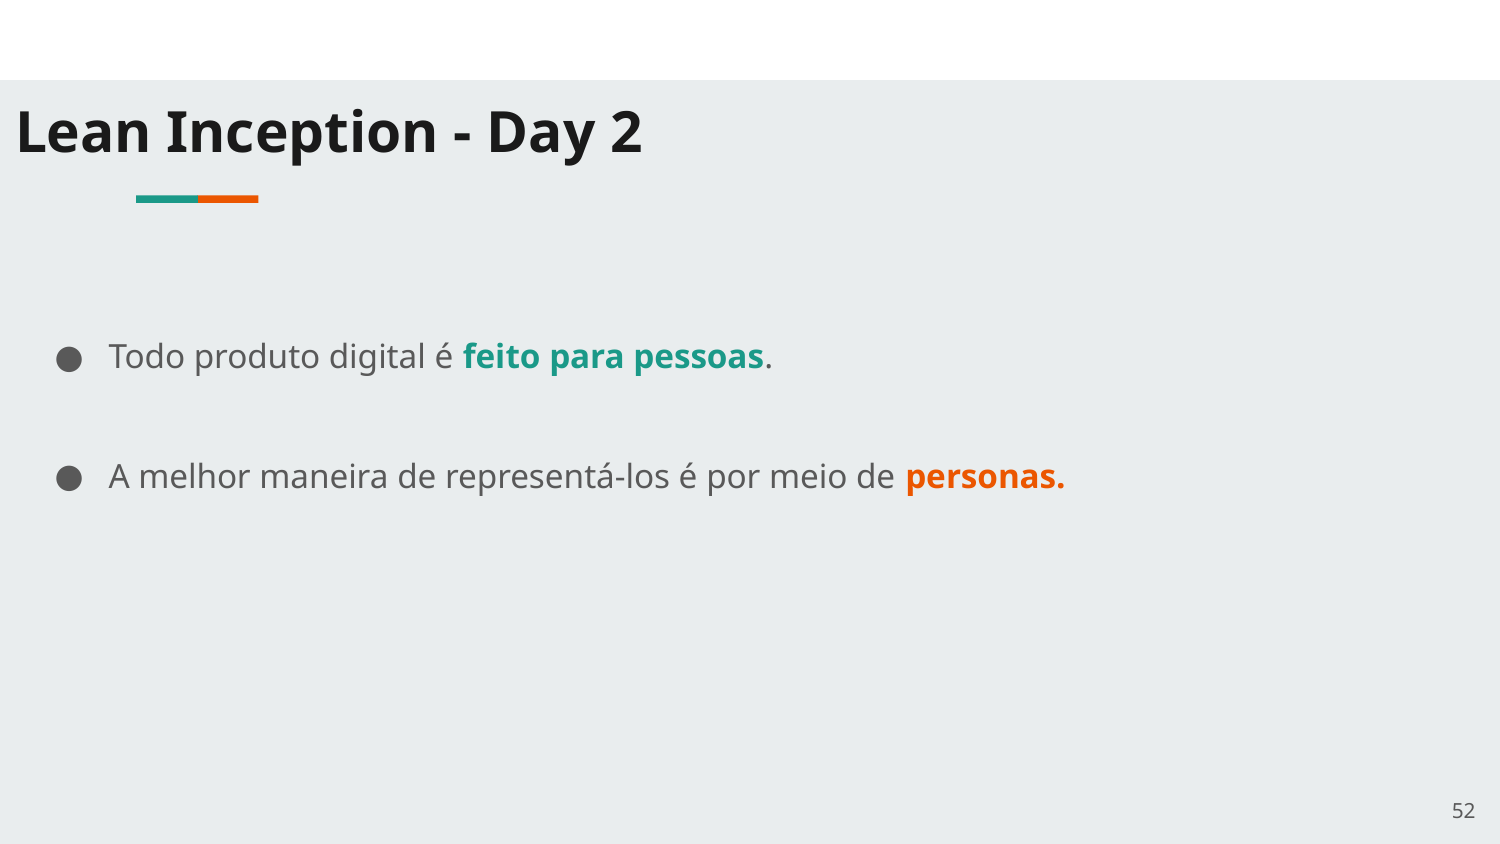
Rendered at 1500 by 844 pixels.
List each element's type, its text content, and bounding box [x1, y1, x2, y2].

title Lean Inception - Day 2 [0, 80, 1101, 181]
subtitle Todo produto digital é feito para pessoas. A melhor maneira de representá-los é por meio de personas. [18, 235, 1466, 787]
slide_number <number> [1400, 779, 1491, 844]
